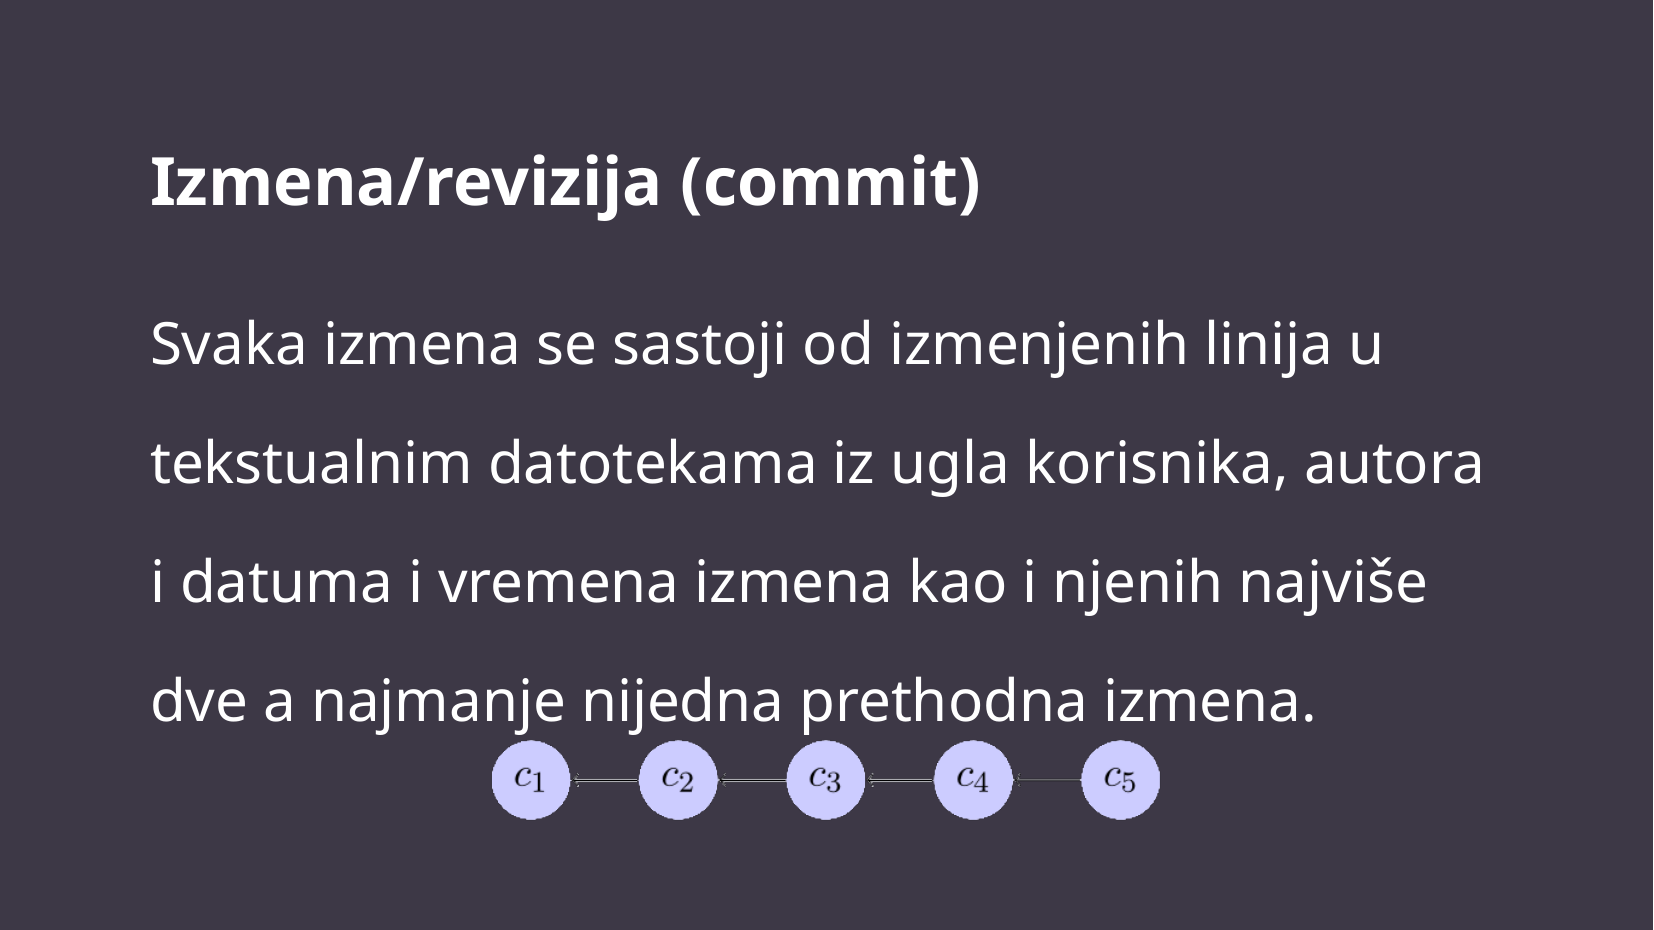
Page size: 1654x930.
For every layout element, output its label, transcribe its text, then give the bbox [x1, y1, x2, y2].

picture [487, 735, 1165, 826]
subtitle Svaka izmena se sastoji od izmenjenih linija u tekstualnim datotekama iz ugla korisnika, autora i datuma i vremena izmena kao i njenih najviše dve a najmanje nijedna prethodna izmena. [150, 262, 1501, 923]
title Izmena/revizija (commit) [150, 69, 1501, 226]
